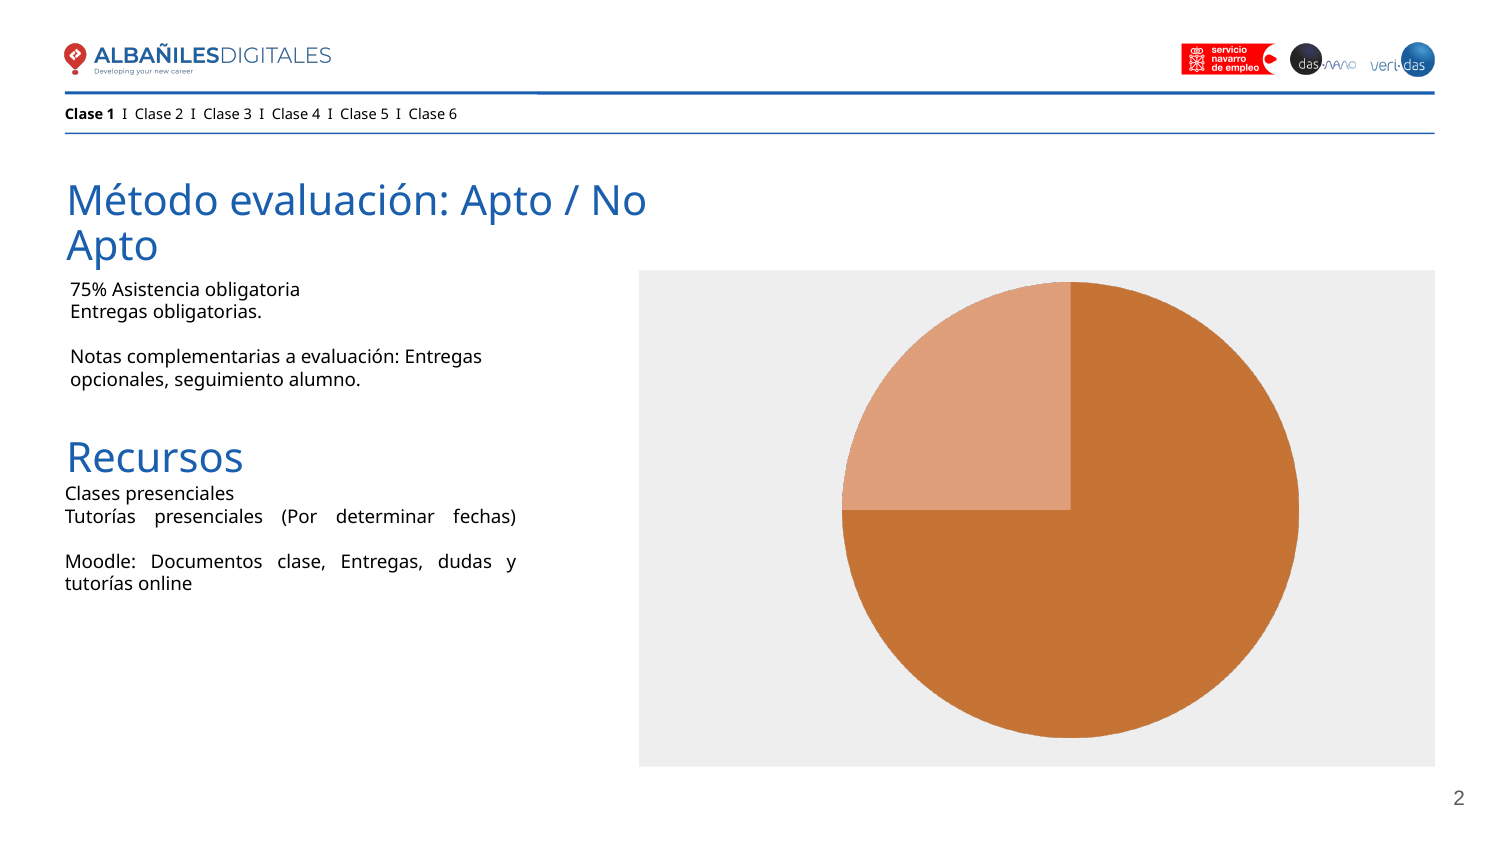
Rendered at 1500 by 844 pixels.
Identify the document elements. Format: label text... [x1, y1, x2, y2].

text_box Clase 1 I Clase 2 I Clase 3 I Clase 4 I Clase 5 I Clase 6 [64, 104, 1435, 123]
text_box Método evaluación: Apto / No Apto [66, 179, 728, 270]
text_box Recursos [66, 436, 728, 482]
text_box 75% Asistencia obligatoria Entregas obligatorias. Notas complementarias a evaluación: Entregas opcionales, seguimiento alumno. [70, 277, 521, 436]
text_box [639, 270, 1435, 767]
picture [64, 43, 332, 75]
picture [1181, 43, 1277, 75]
text_box Clases presenciales Tutorías presenciales (Por determinar fechas) Moodle: Documentos clase, Entregas, dudas y tutorías online [64, 482, 516, 663]
slide_number <number> [1389, 764, 1480, 830]
picture [1290, 43, 1356, 75]
picture [842, 282, 1299, 738]
picture [1370, 42, 1435, 77]
